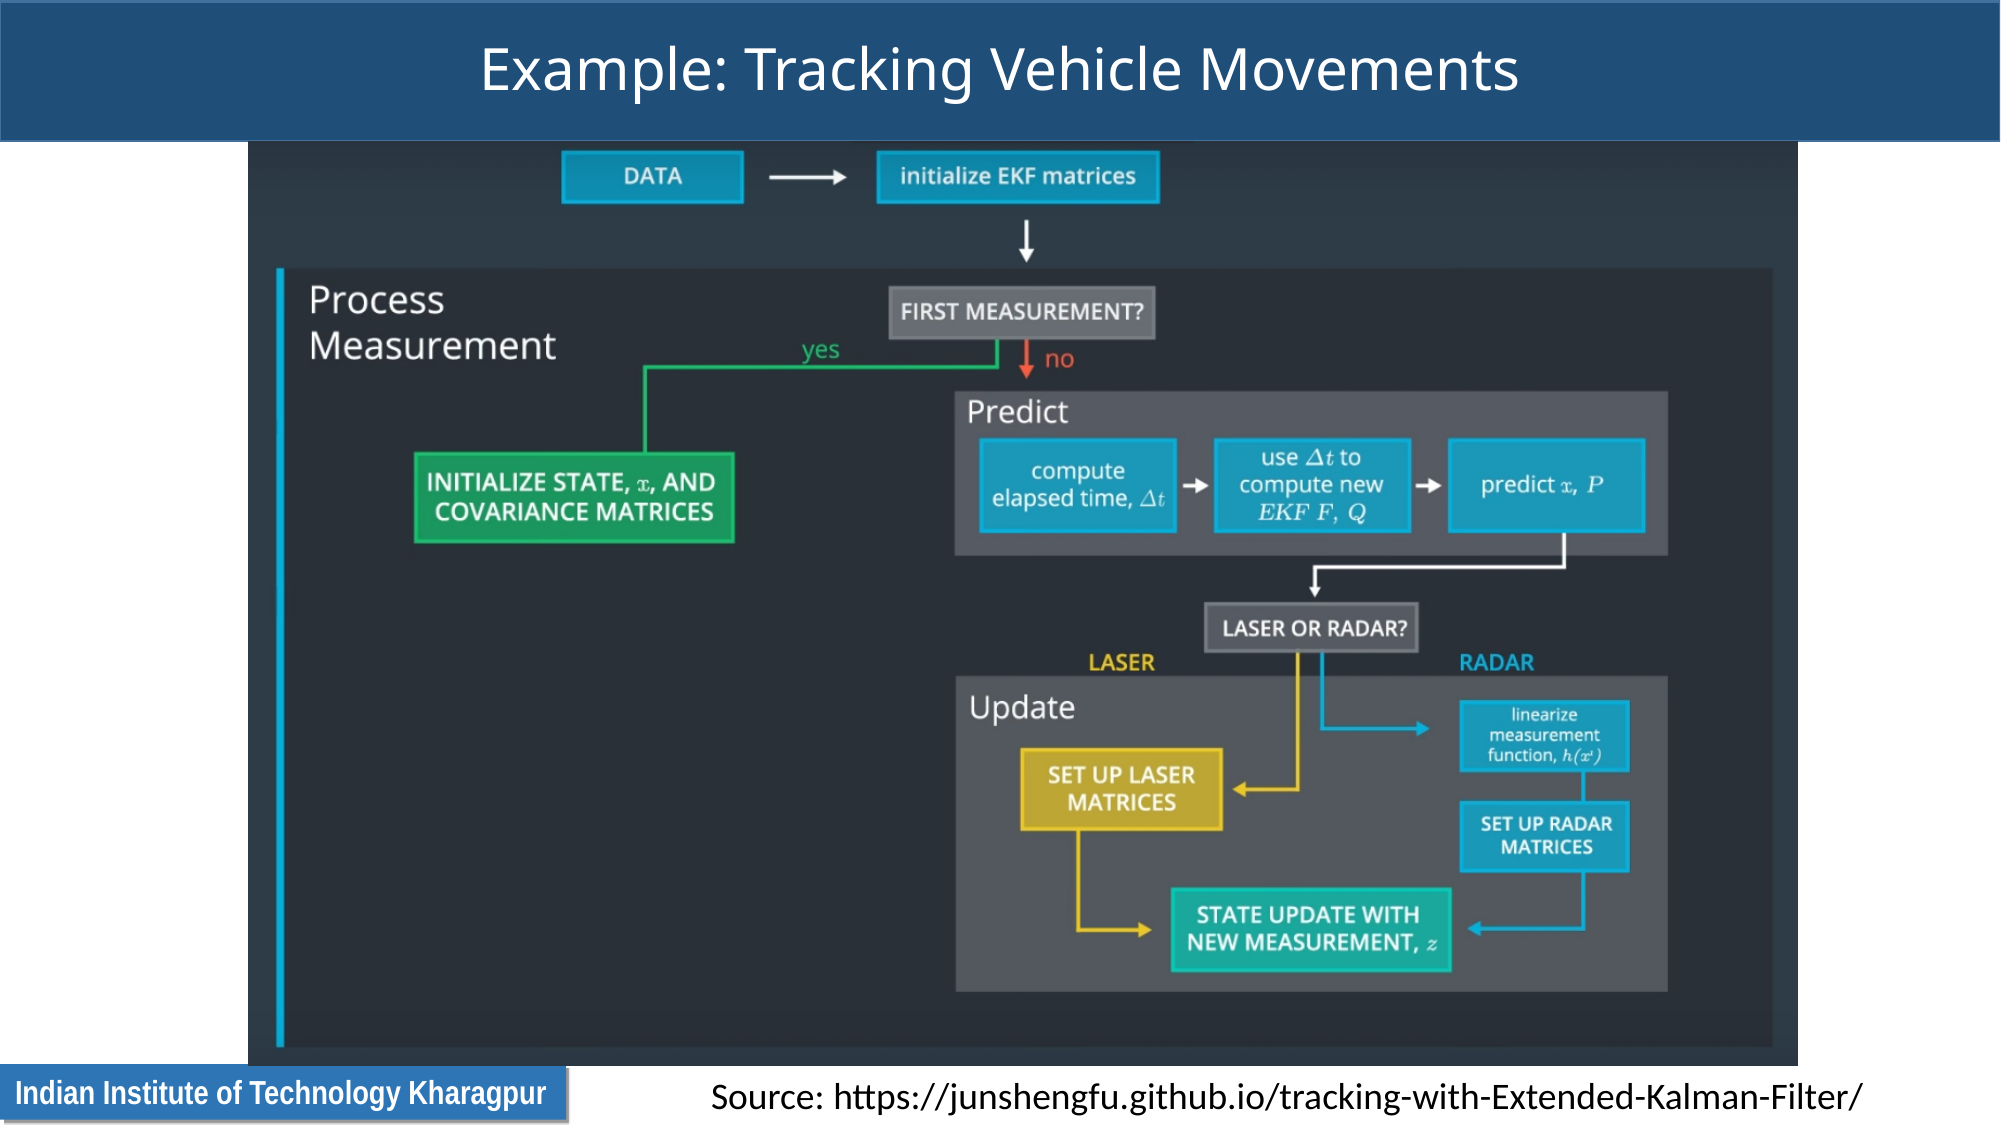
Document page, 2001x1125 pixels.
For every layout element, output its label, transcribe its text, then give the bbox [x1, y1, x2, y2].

text_box Source: https://junshengfu.github.io/tracking-with-Extended-Kalman-Filter/ [696, 1064, 1973, 1125]
title Example: Tracking Vehicle Movements [0, 1, 2000, 141]
picture [248, 141, 1798, 1066]
